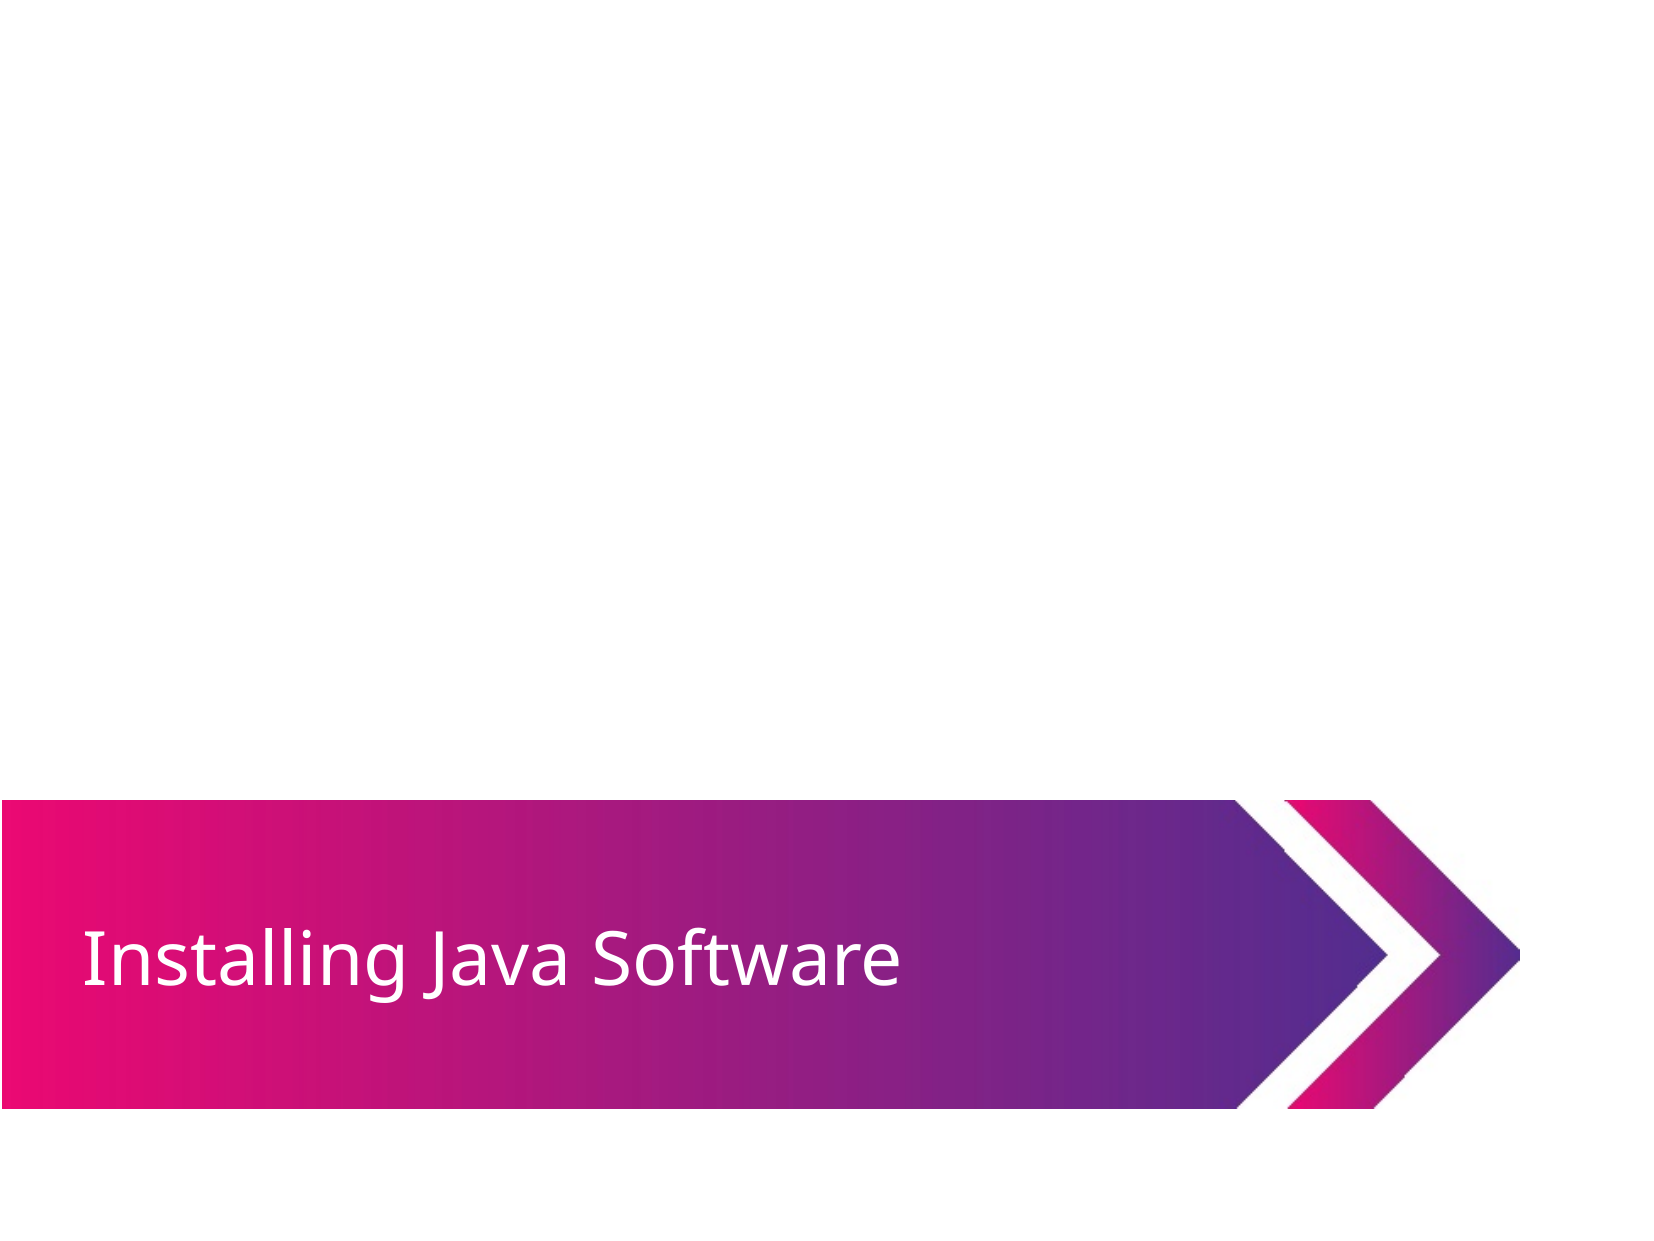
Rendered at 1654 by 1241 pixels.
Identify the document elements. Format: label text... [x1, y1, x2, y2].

picture [2, 800, 1520, 1109]
title Installing Java Software [82, 852, 1396, 1060]
